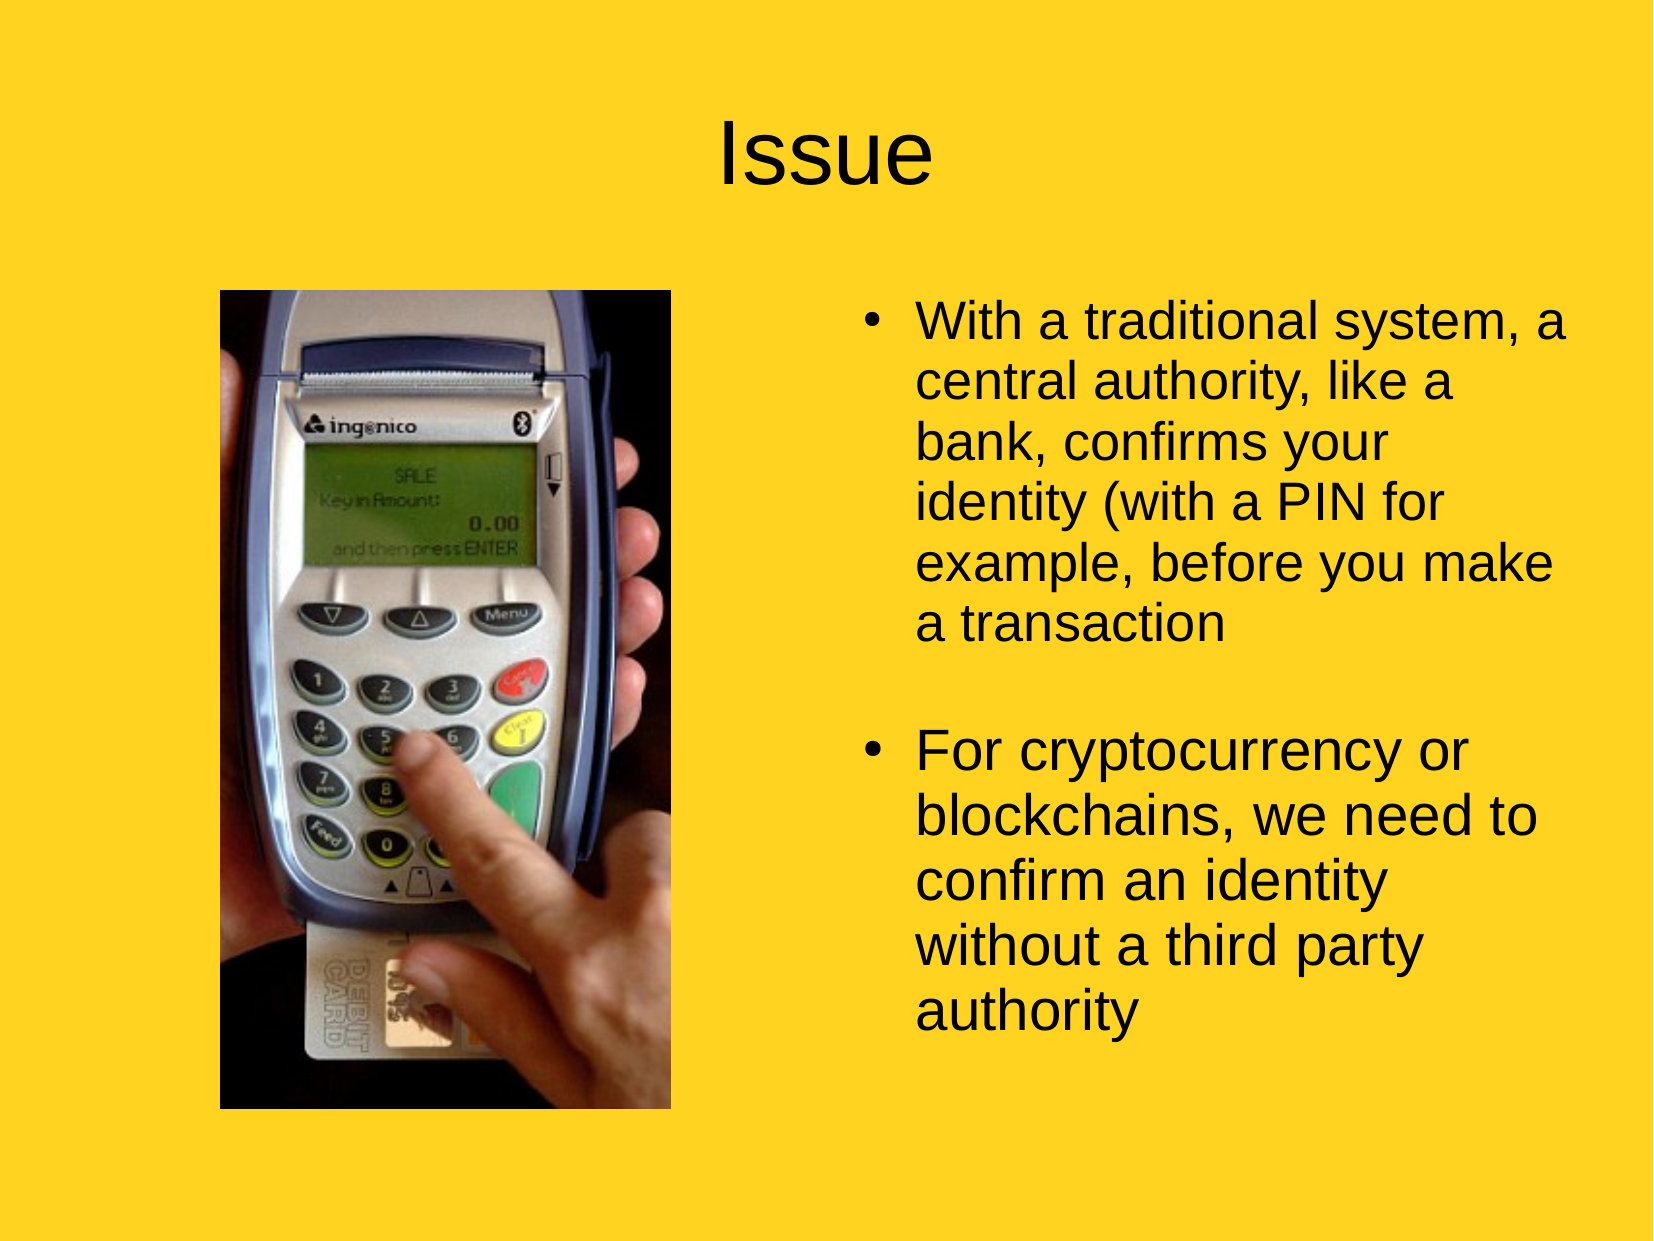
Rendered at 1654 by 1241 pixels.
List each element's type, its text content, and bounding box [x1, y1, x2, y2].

title Issue [82, 49, 1571, 257]
picture [220, 290, 671, 1109]
list With a traditional system, a central authority, like a bank, confirms your identity (with a PIN for example, before you make a transaction [844, 290, 1571, 681]
list For cryptocurrency or blockchains, we need to confirm an identity without a third party authority [844, 717, 1571, 1109]
